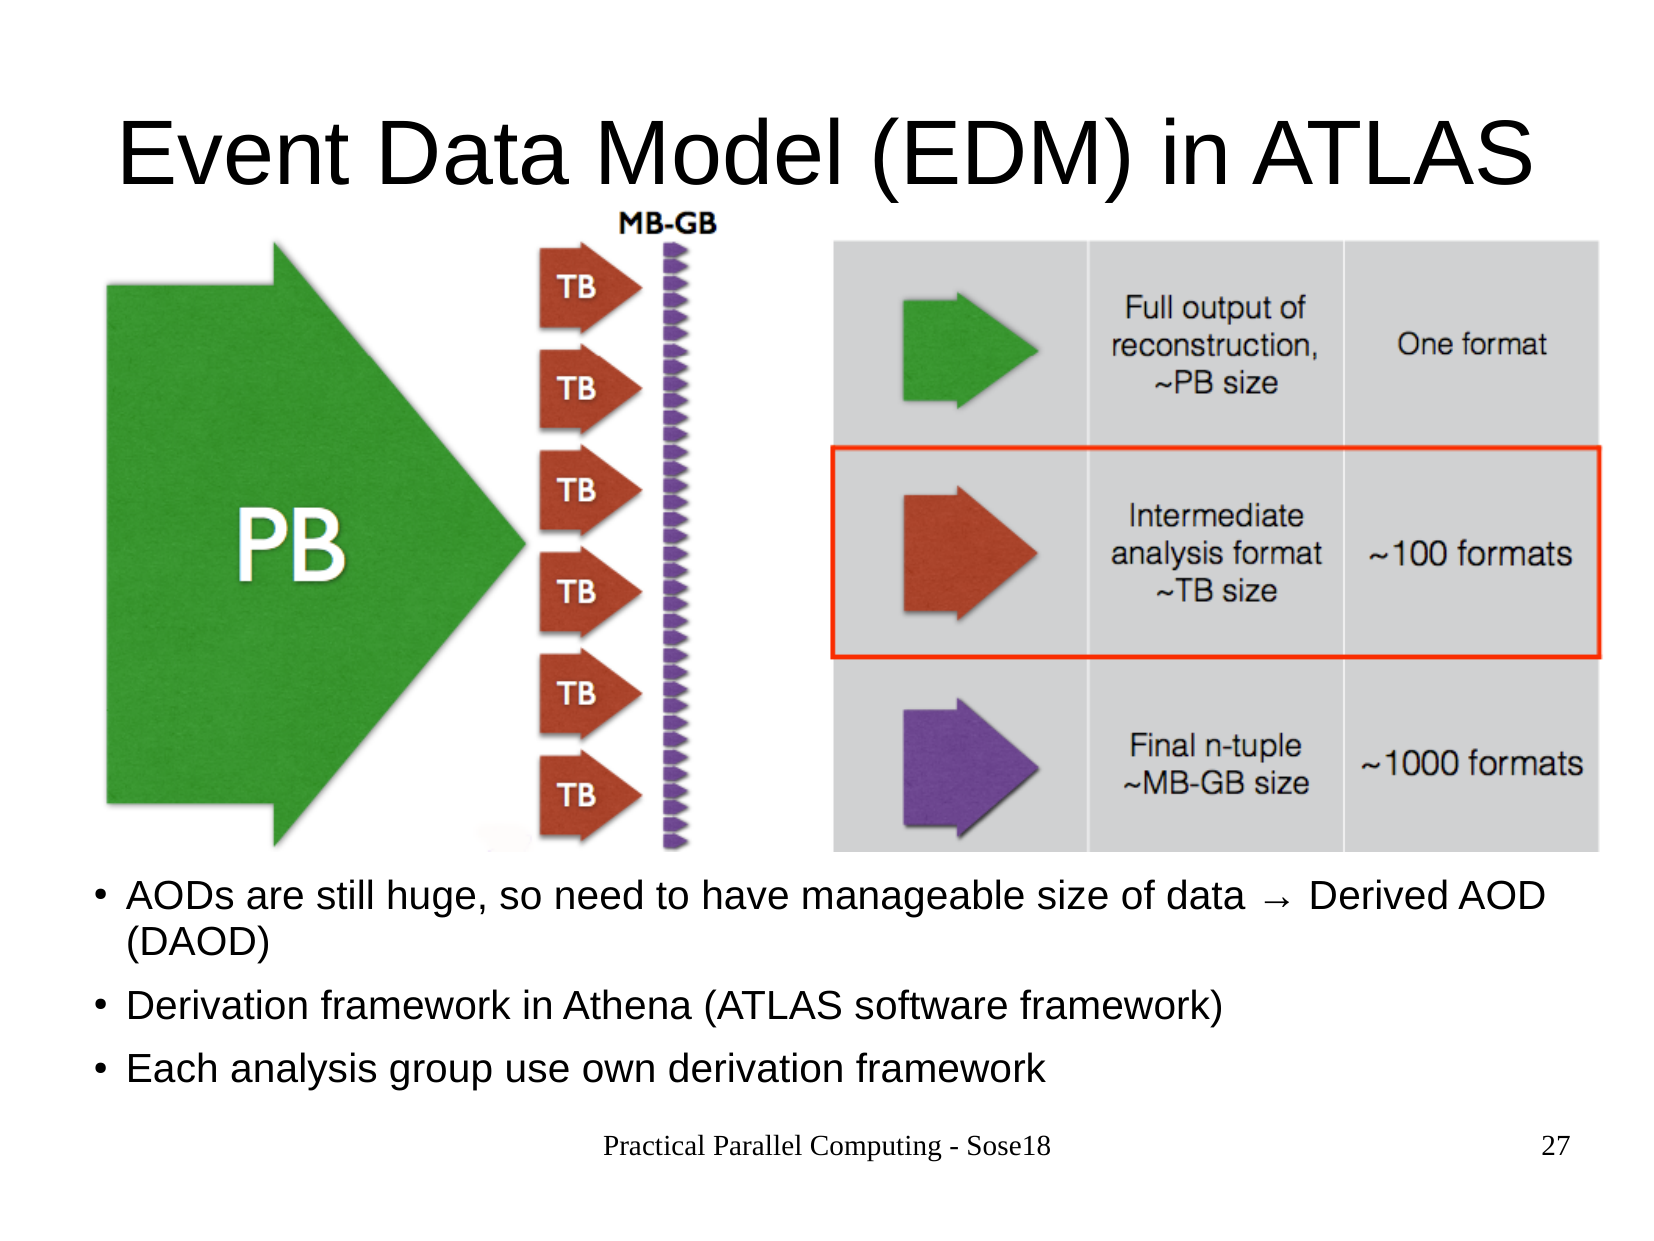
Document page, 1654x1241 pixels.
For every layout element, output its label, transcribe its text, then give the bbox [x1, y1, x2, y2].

list AODs are still huge, so need to have manageable size of data → Derived AOD (DAOD) Derivation framework in Athena (ATLAS software framework) Each analysis group use own derivation framework [82, 872, 1606, 1096]
picture [99, 206, 1614, 852]
title Event Data Model (EDM) in ATLAS [82, 49, 1571, 257]
